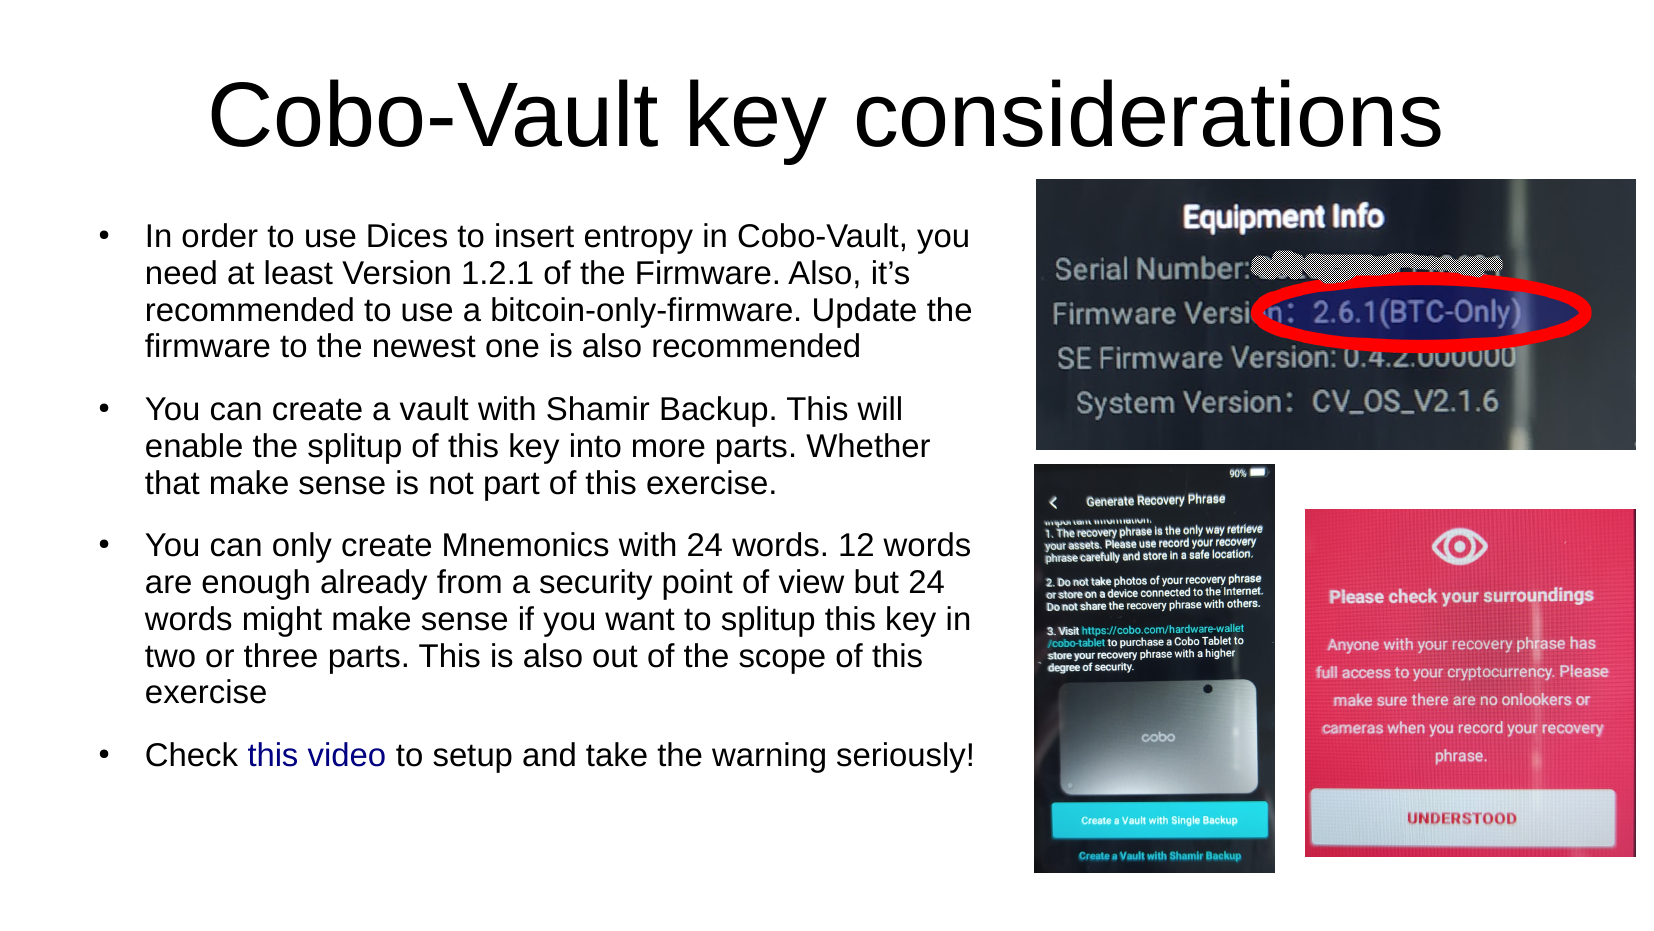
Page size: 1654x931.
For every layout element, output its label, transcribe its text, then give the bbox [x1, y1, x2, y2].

list In order to use Dices to insert entropy in Cobo-Vault, you need at least Version 1.2.1 of the Firmware. Also, it’s recommended to use a bitcoin-only-firmware. Update the firmware to the newest one is also recommended You can create a vault with Shamir Backup. This will enable the splitup of this key into more parts. Whether that make sense is not part of this exercise. You can only create Mnemonics with 24 words. 12 words are enough already from a security point of view but 24 words might make sense if you want to splitup this key in two or three parts. This is also out of the scope of this exercise Check this video to setup and take the warning seriously! [82, 217, 991, 841]
picture [1034, 464, 1276, 873]
picture [1305, 509, 1636, 857]
picture [1036, 179, 1636, 451]
title Cobo-Vault key considerations [82, 37, 1571, 193]
